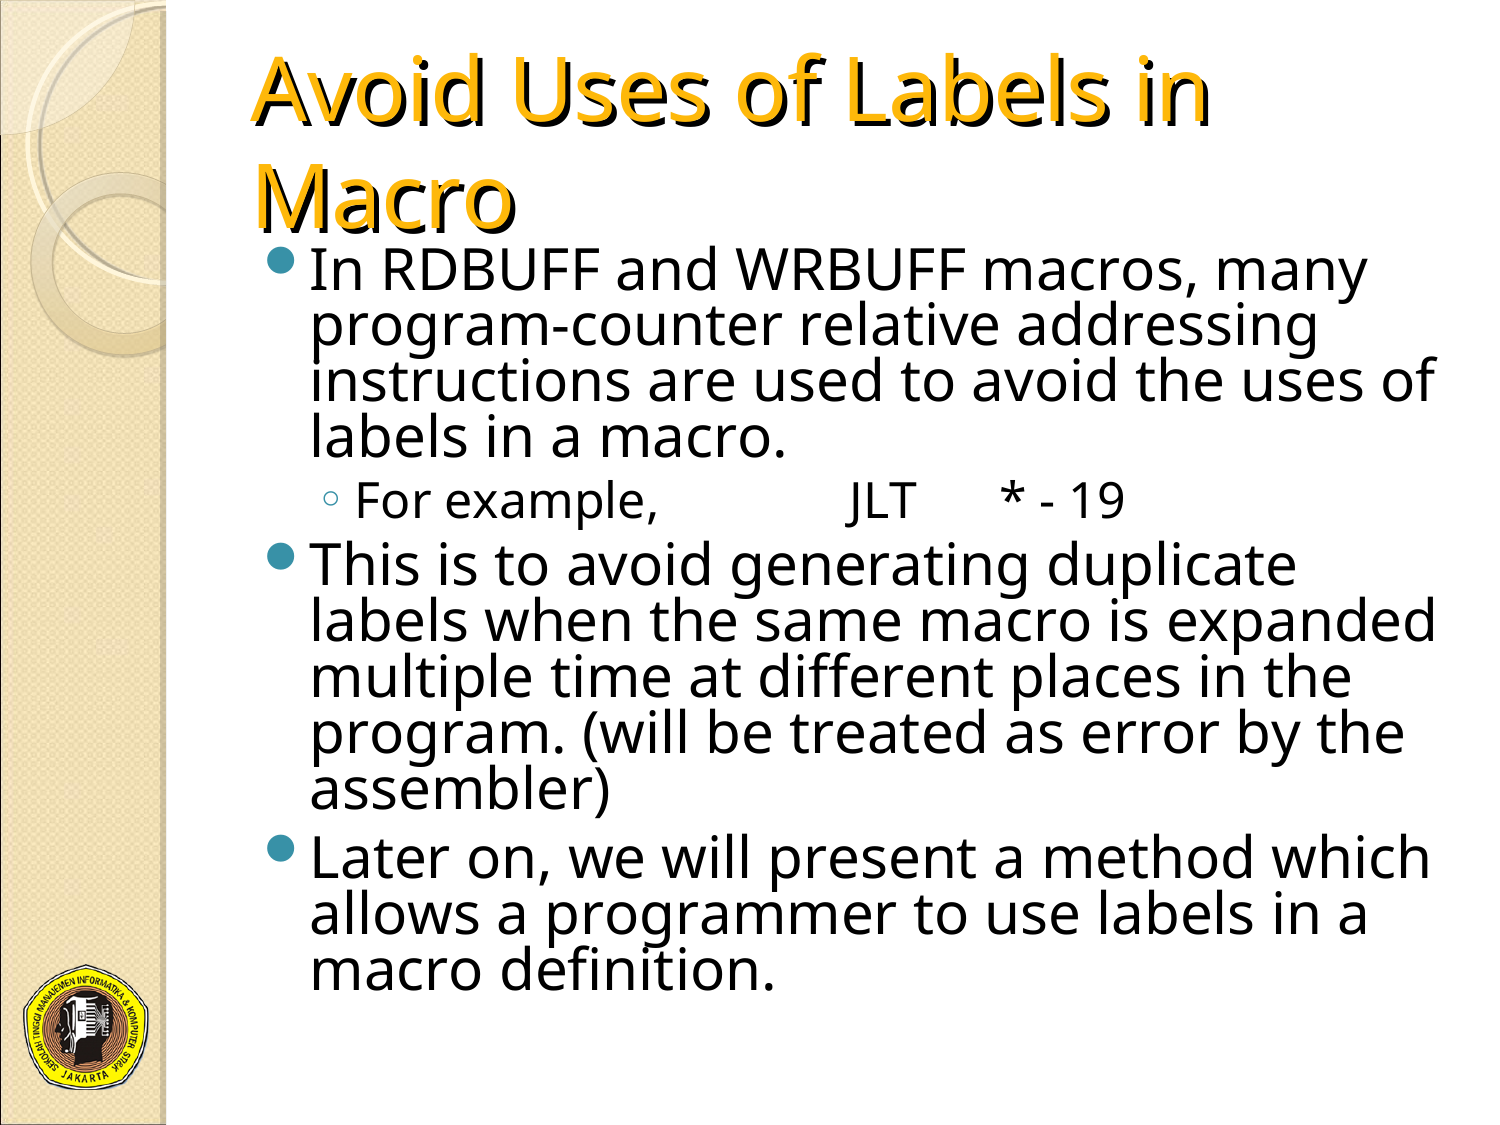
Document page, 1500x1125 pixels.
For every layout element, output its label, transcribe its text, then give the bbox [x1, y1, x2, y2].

picture [0, 10, 166, 1125]
picture [136, 0, 166, 4]
text_box Avoid Uses of Labels in Macro [235, 23, 1466, 237]
text_box In RDBUFF and WRBUFF macros, many program-counter relative addressing instructions are used to avoid the uses of labels in a macro. For example, JLT * - 19 This is to avoid generating duplicate labels when the same macro is expanded multiple time at different places in the program. (will be treated as error by the assembler) Later on, we will present a method which allows a programmer to use labels in a macro definition. [235, 237, 1466, 1078]
